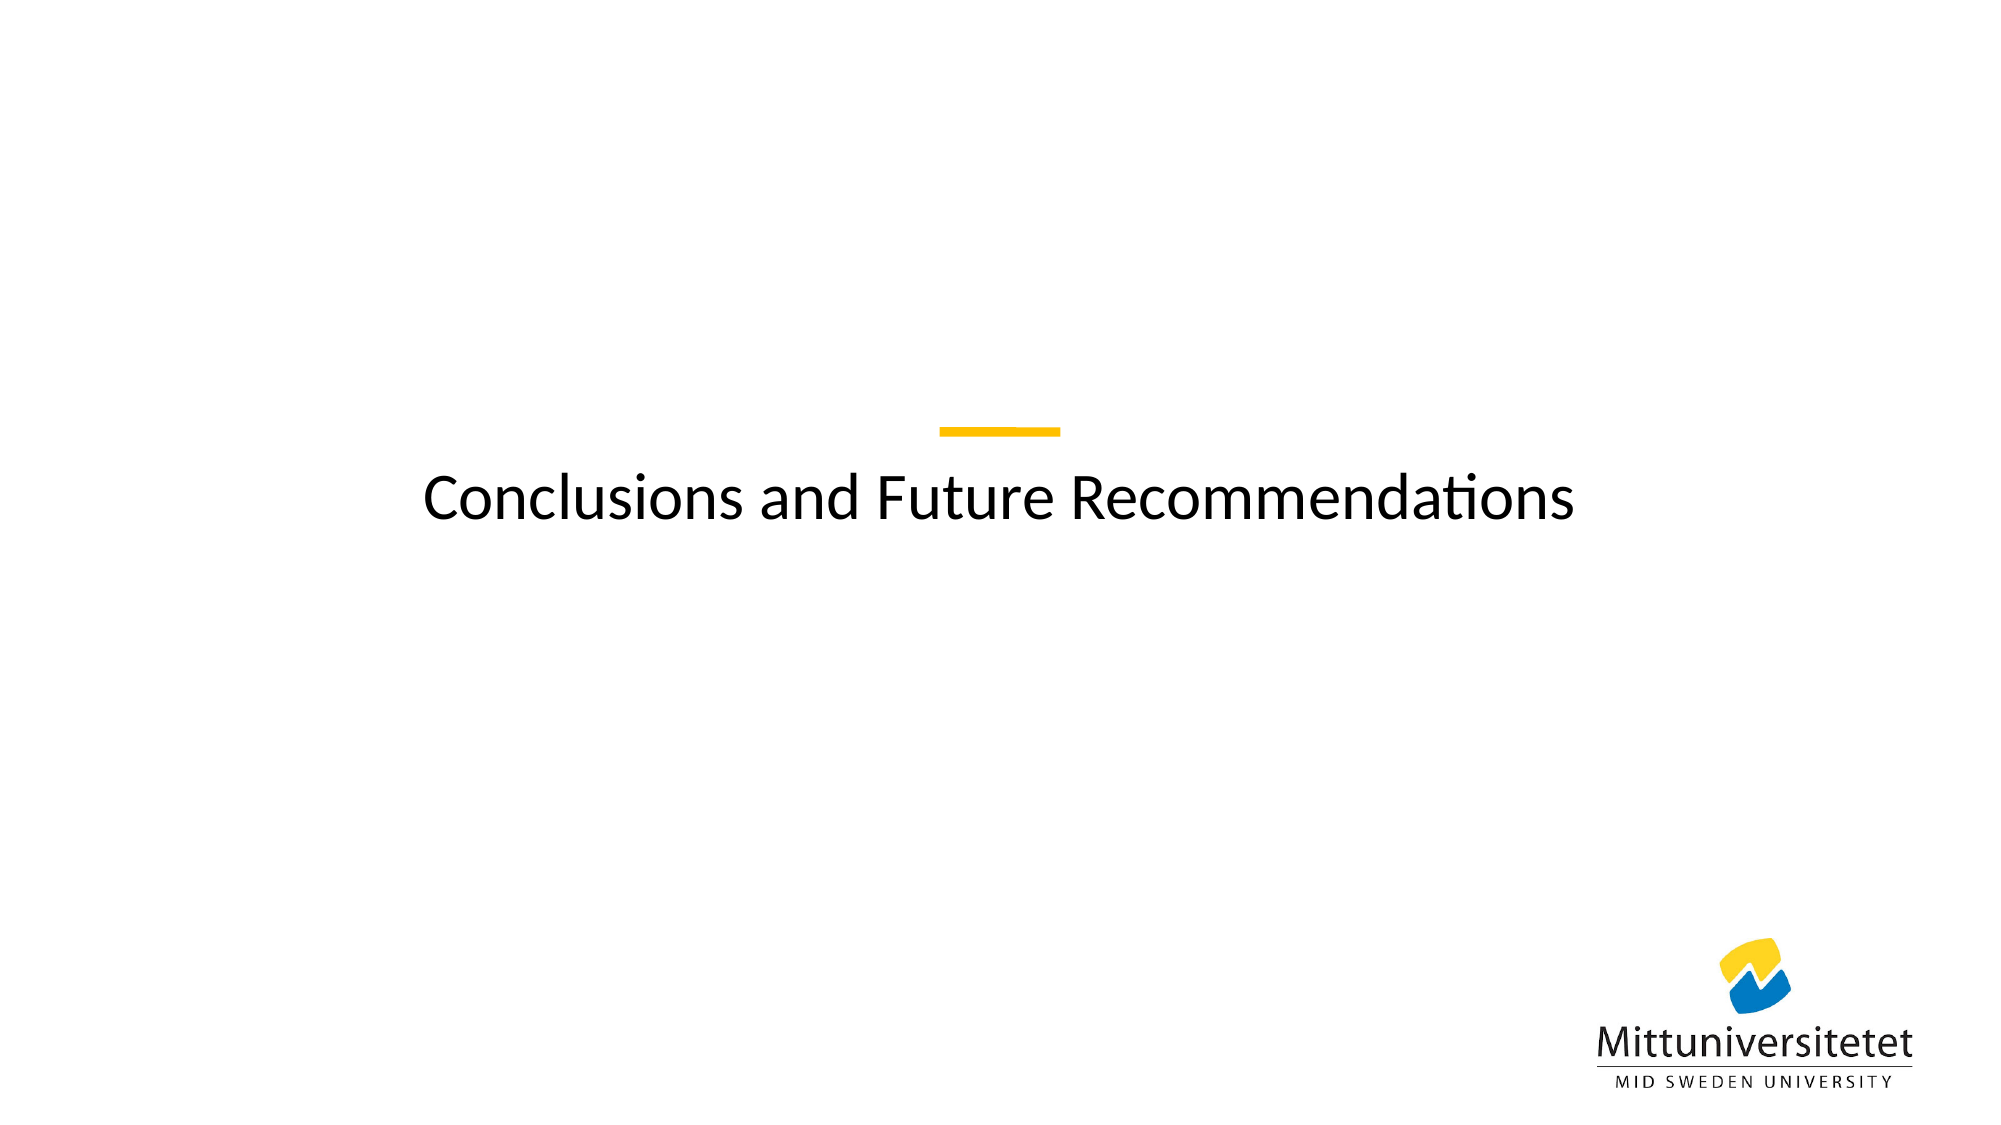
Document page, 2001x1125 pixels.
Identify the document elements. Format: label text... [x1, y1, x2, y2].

picture [1597, 938, 1913, 1088]
title Conclusions and Future Recommendations [314, 454, 1686, 614]
